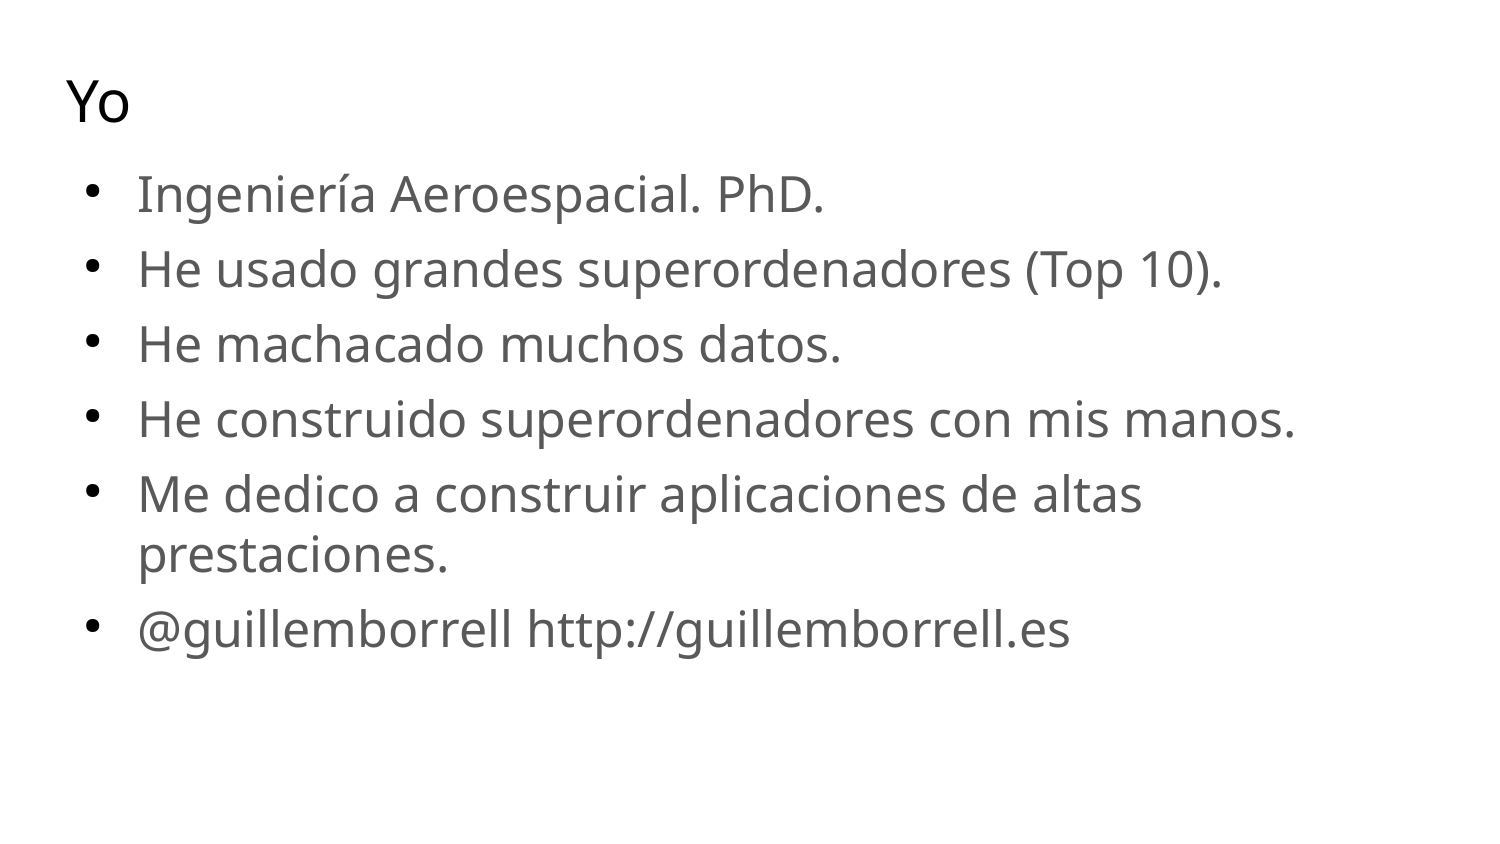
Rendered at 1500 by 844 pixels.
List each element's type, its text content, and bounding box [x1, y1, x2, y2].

list Ingeniería Aeroespacial. PhD. He usado grandes superordenadores (Top 10). He machacado muchos datos. He construido superordenadores con mis manos. Me dedico a construir aplicaciones de altas prestaciones. @guillemborrell http://guillemborrell.es [51, 147, 1449, 709]
title Yo [51, 49, 1449, 144]
